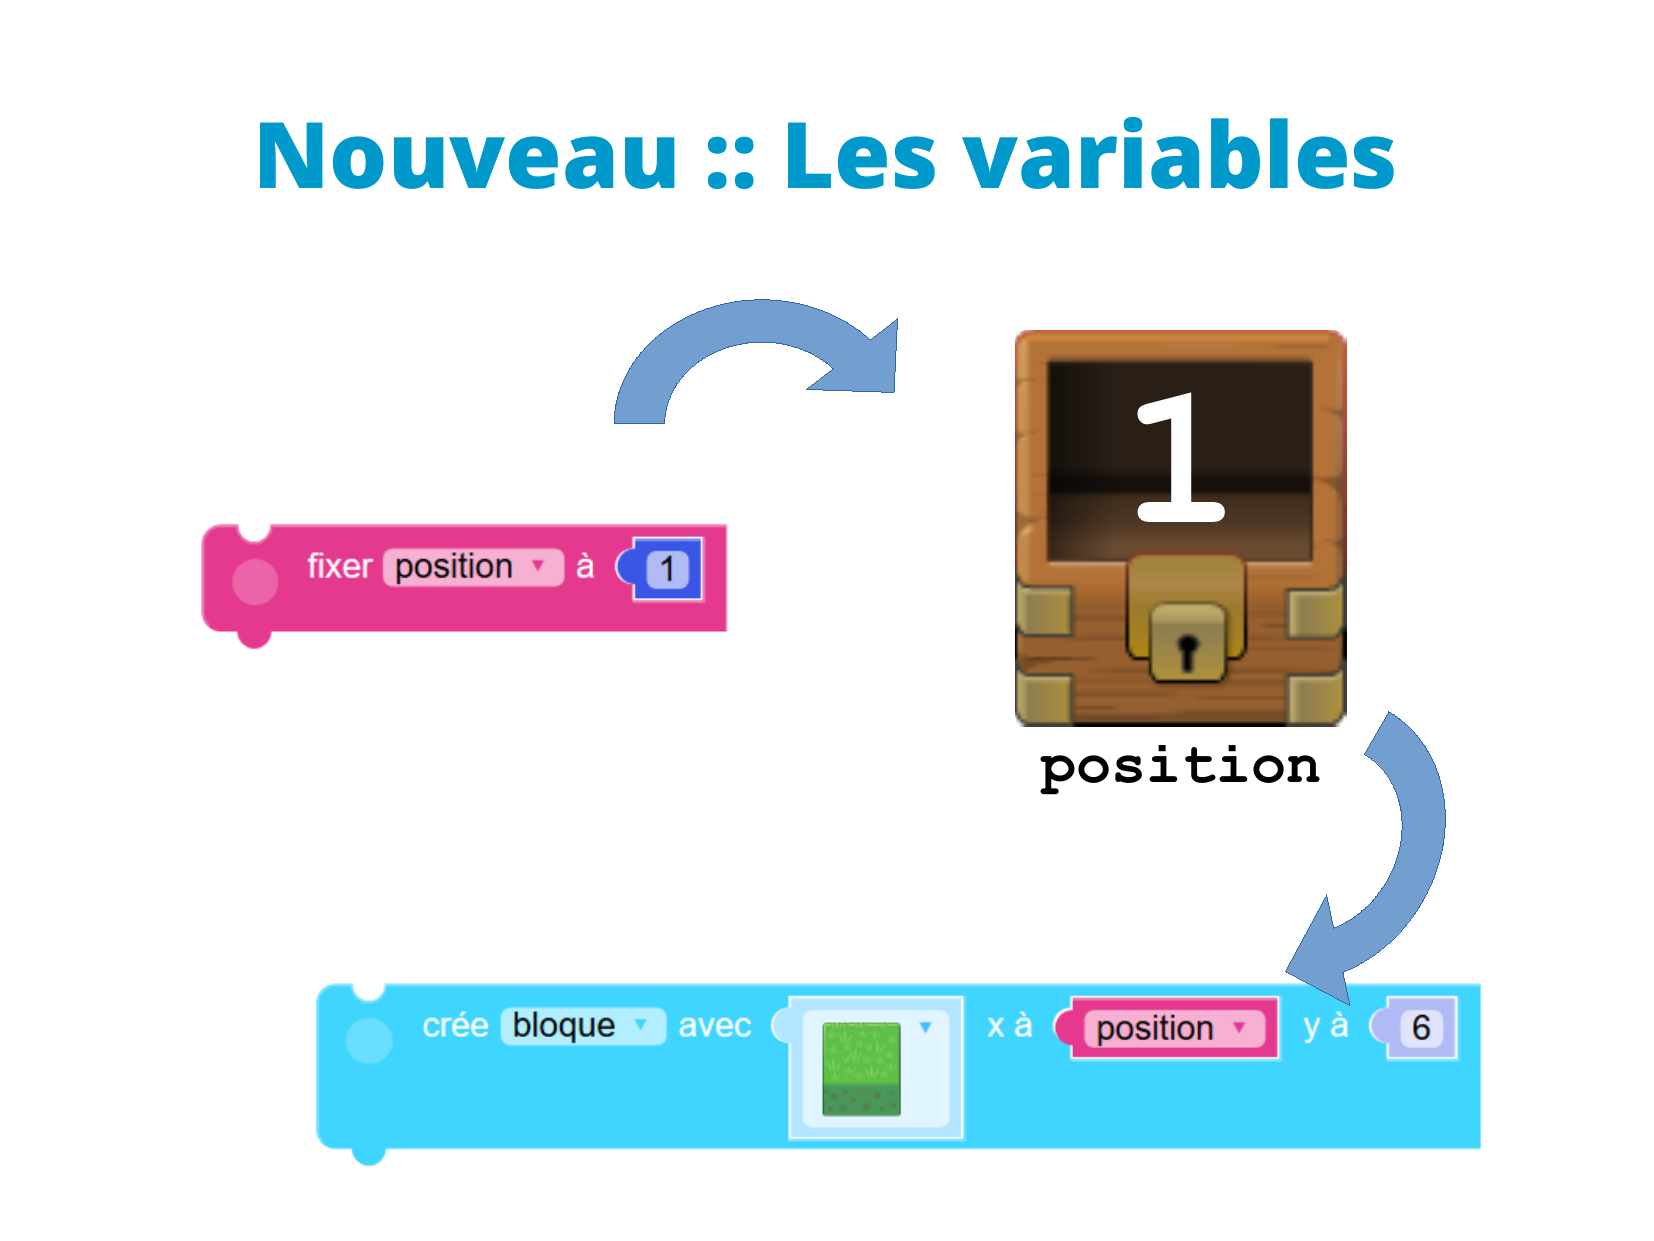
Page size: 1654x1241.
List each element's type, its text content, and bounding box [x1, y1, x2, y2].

picture [307, 968, 1506, 1189]
text_box 1 [1015, 348, 1347, 590]
picture [189, 507, 745, 665]
picture [1015, 330, 1347, 348]
text_box position [1015, 726, 1347, 808]
title Nouveau :: Les variables [82, 49, 1571, 257]
text_box [614, 299, 898, 424]
picture [1015, 590, 1347, 726]
text_box [1285, 711, 1446, 1006]
